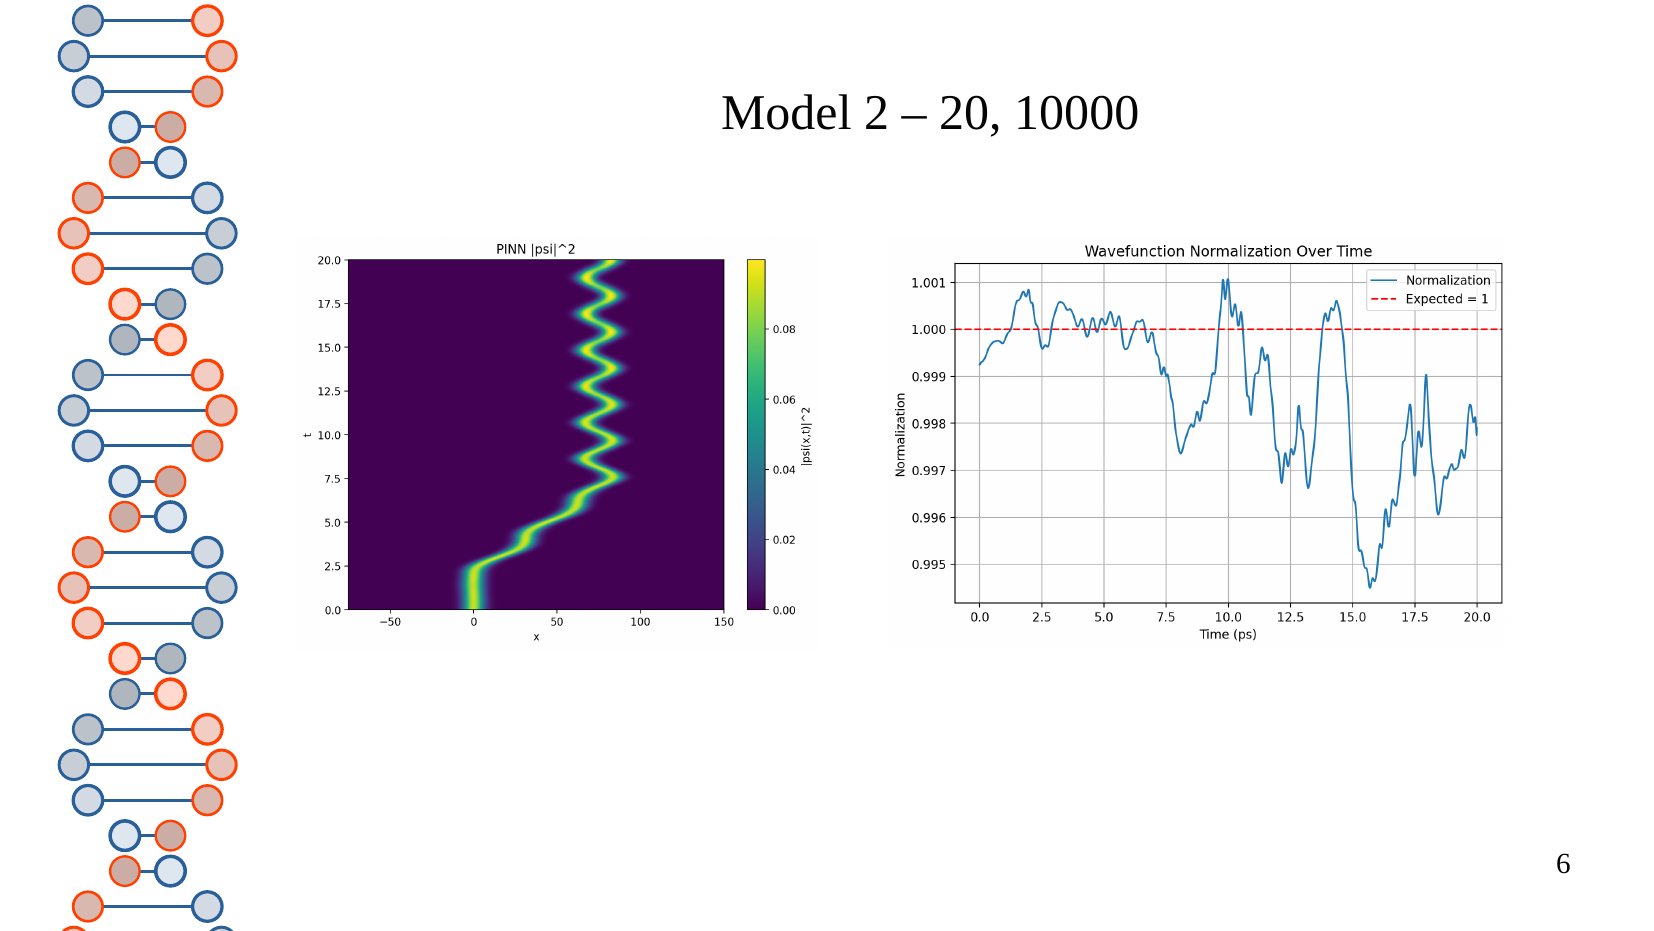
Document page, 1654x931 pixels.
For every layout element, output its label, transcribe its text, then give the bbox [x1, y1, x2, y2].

picture [295, 236, 818, 650]
title Model 2 – 20, 10000 [265, 35, 1595, 189]
picture [885, 236, 1510, 650]
